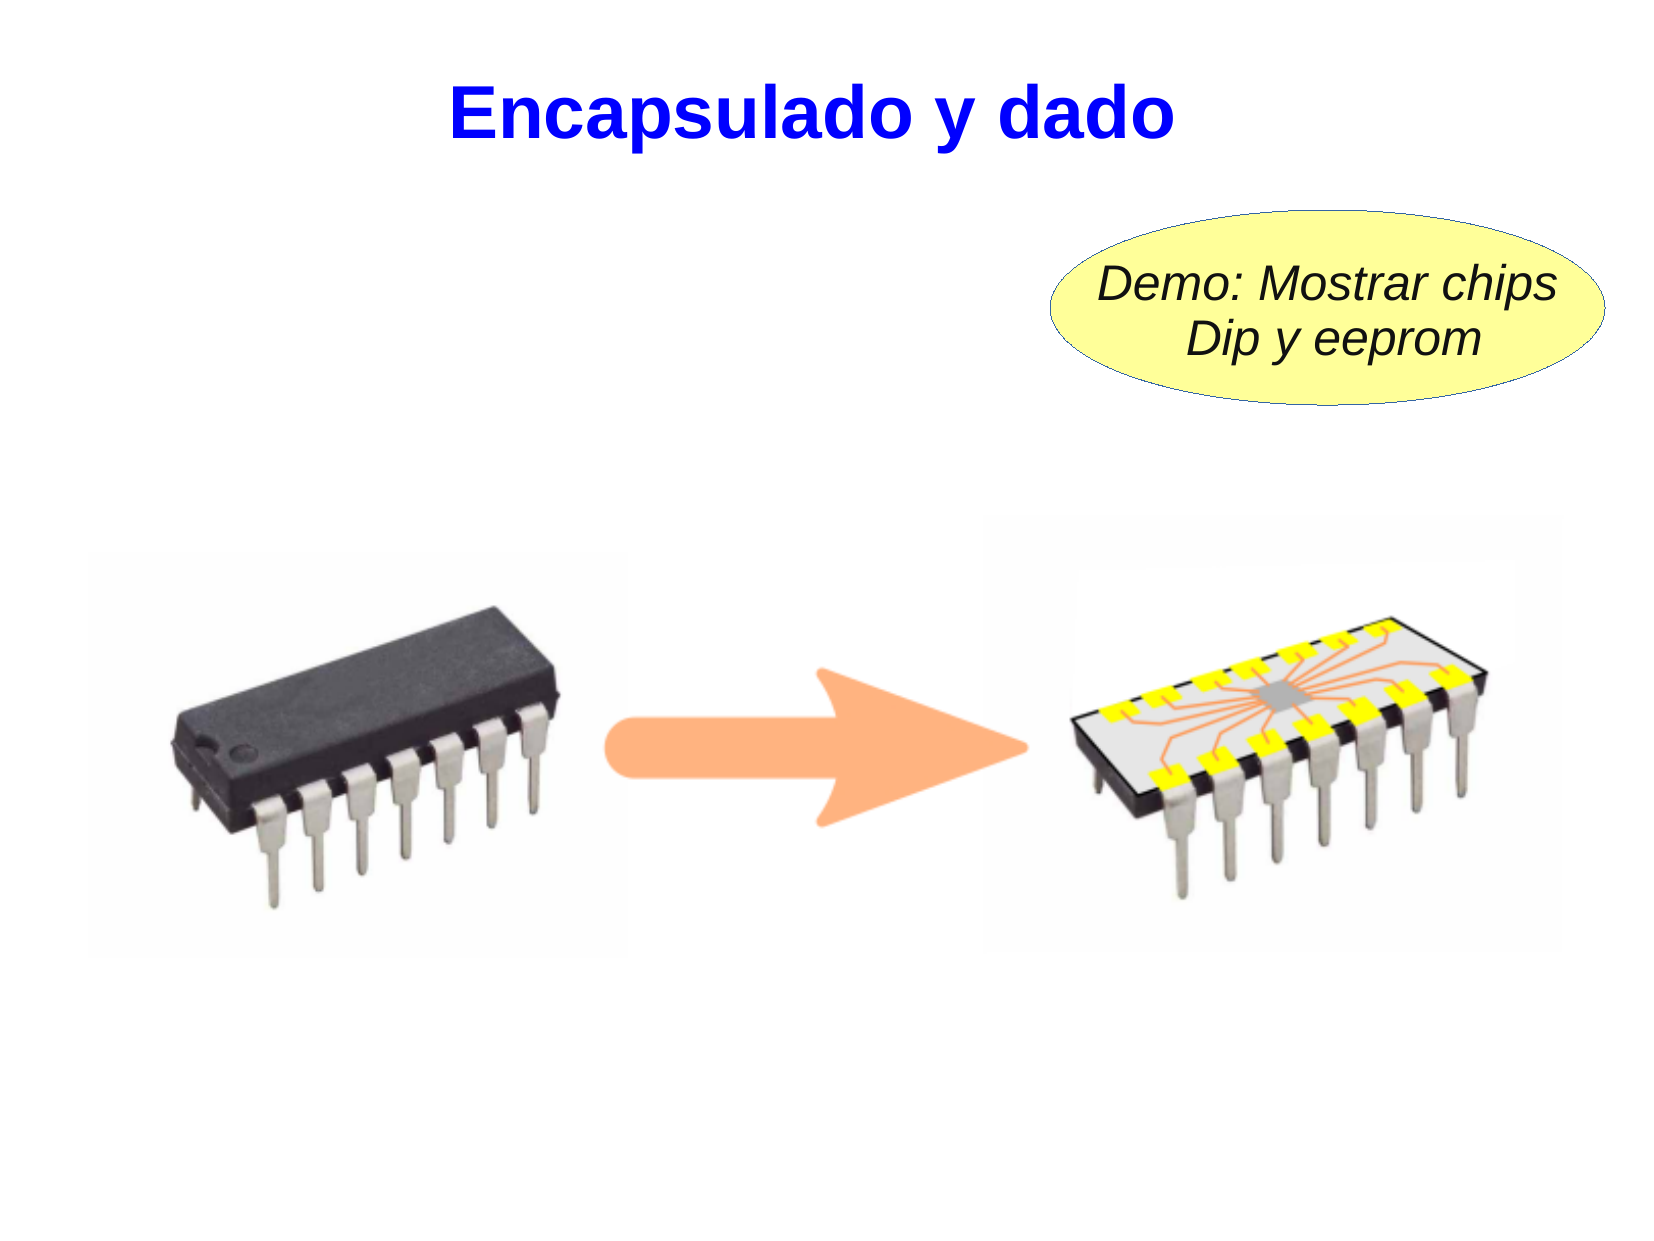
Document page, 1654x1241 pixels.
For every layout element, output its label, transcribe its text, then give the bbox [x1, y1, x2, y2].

text_box [1050, 275, 1065, 340]
text_box Encapsulado y dado [64, 59, 1561, 166]
picture [61, 494, 1621, 990]
text_box [1183, 391, 1472, 406]
text_box [1591, 276, 1606, 339]
text_box Demo: Mostrar chips Dip y eeprom [1065, 230, 1591, 391]
text_box [1159, 210, 1496, 230]
